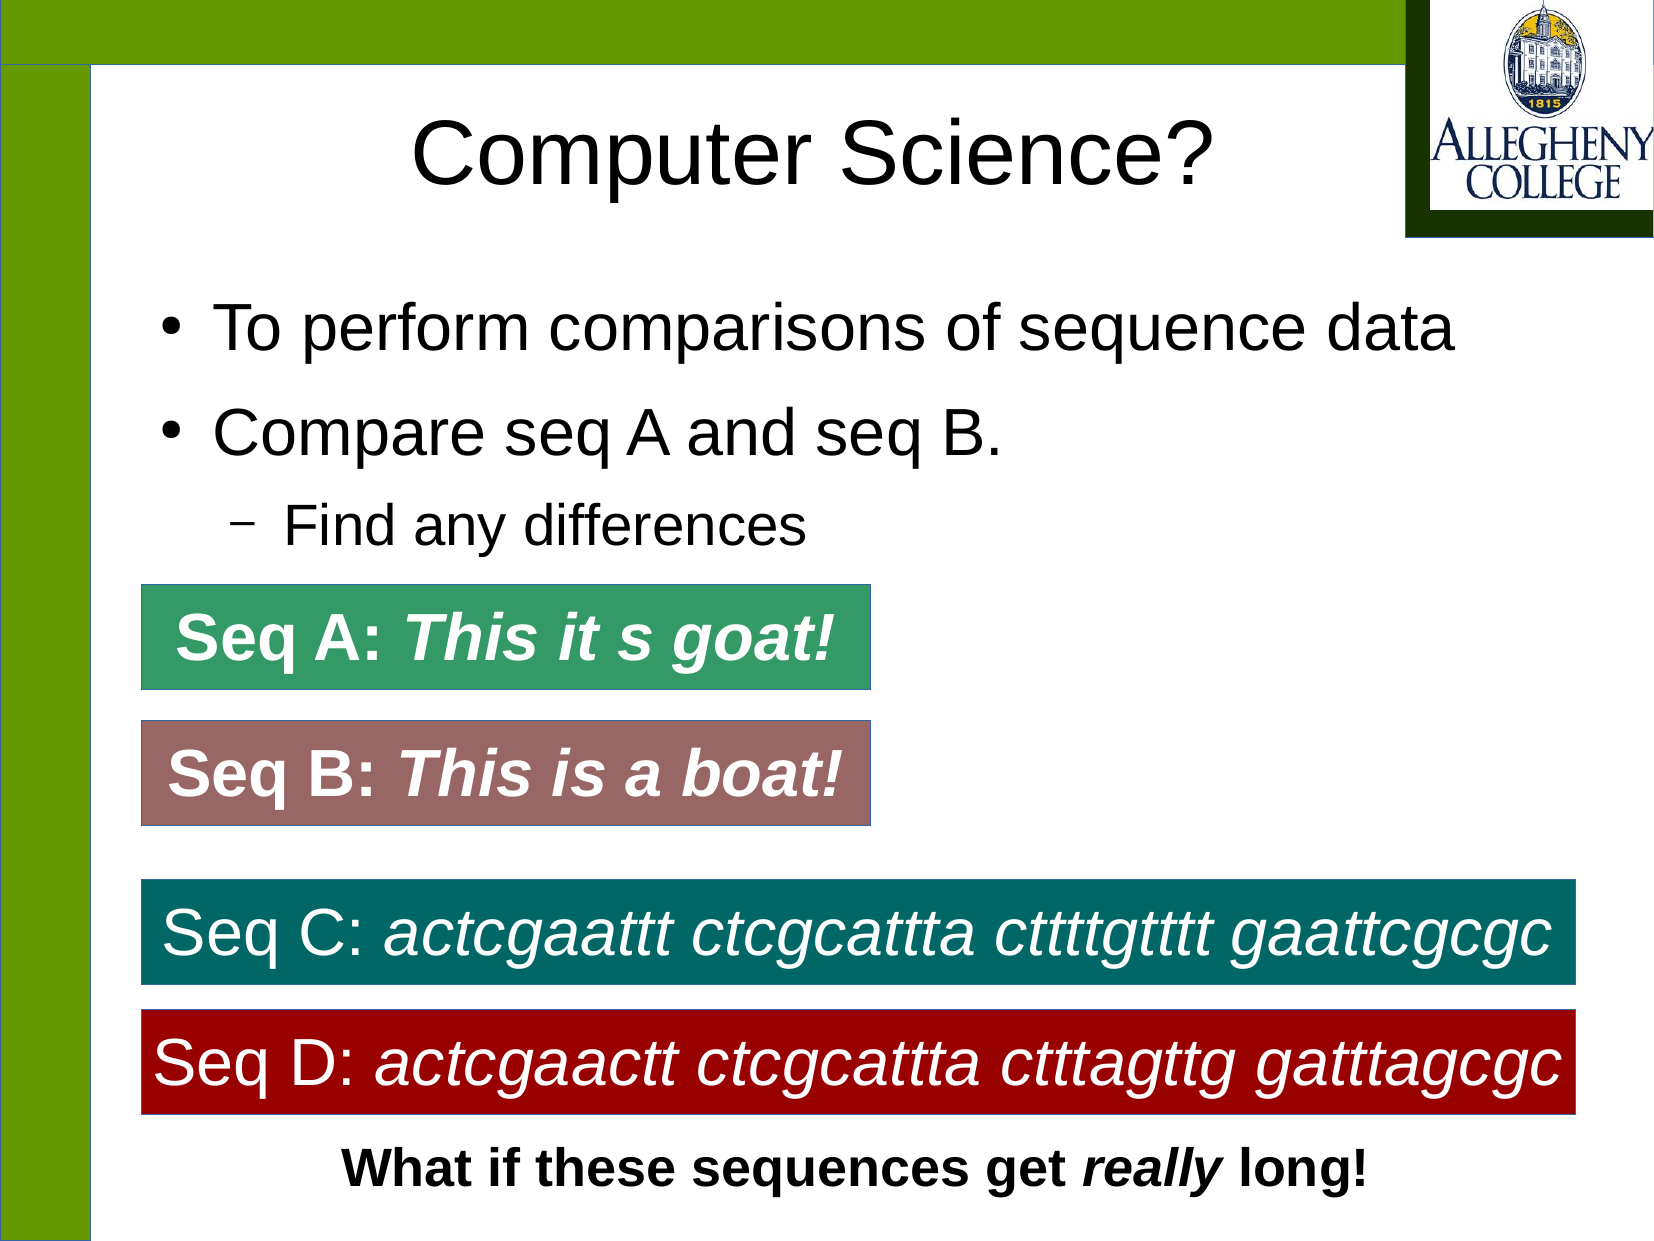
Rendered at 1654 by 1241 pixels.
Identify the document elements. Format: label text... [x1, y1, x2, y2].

title Computer Science? [112, 65, 1515, 257]
text_box Seq C: actcgaattt ctcgcattta cttttgtttt gaattcgcgc [141, 879, 1576, 985]
text_box Seq B: This is a boat! [141, 720, 871, 826]
text_box What if these sequences get really long! [290, 1137, 1516, 1227]
list To perform comparisons of sequence data Compare seq A and seq B. Find any differences [141, 290, 1630, 1010]
text_box Seq D: actcgaactt ctcgcattta ctttagttg gatttagcgc [141, 1009, 1576, 1115]
text_box Seq A: This it s goat! [141, 584, 871, 690]
picture [1430, 0, 1654, 210]
text_box [0, 0, 1654, 1241]
